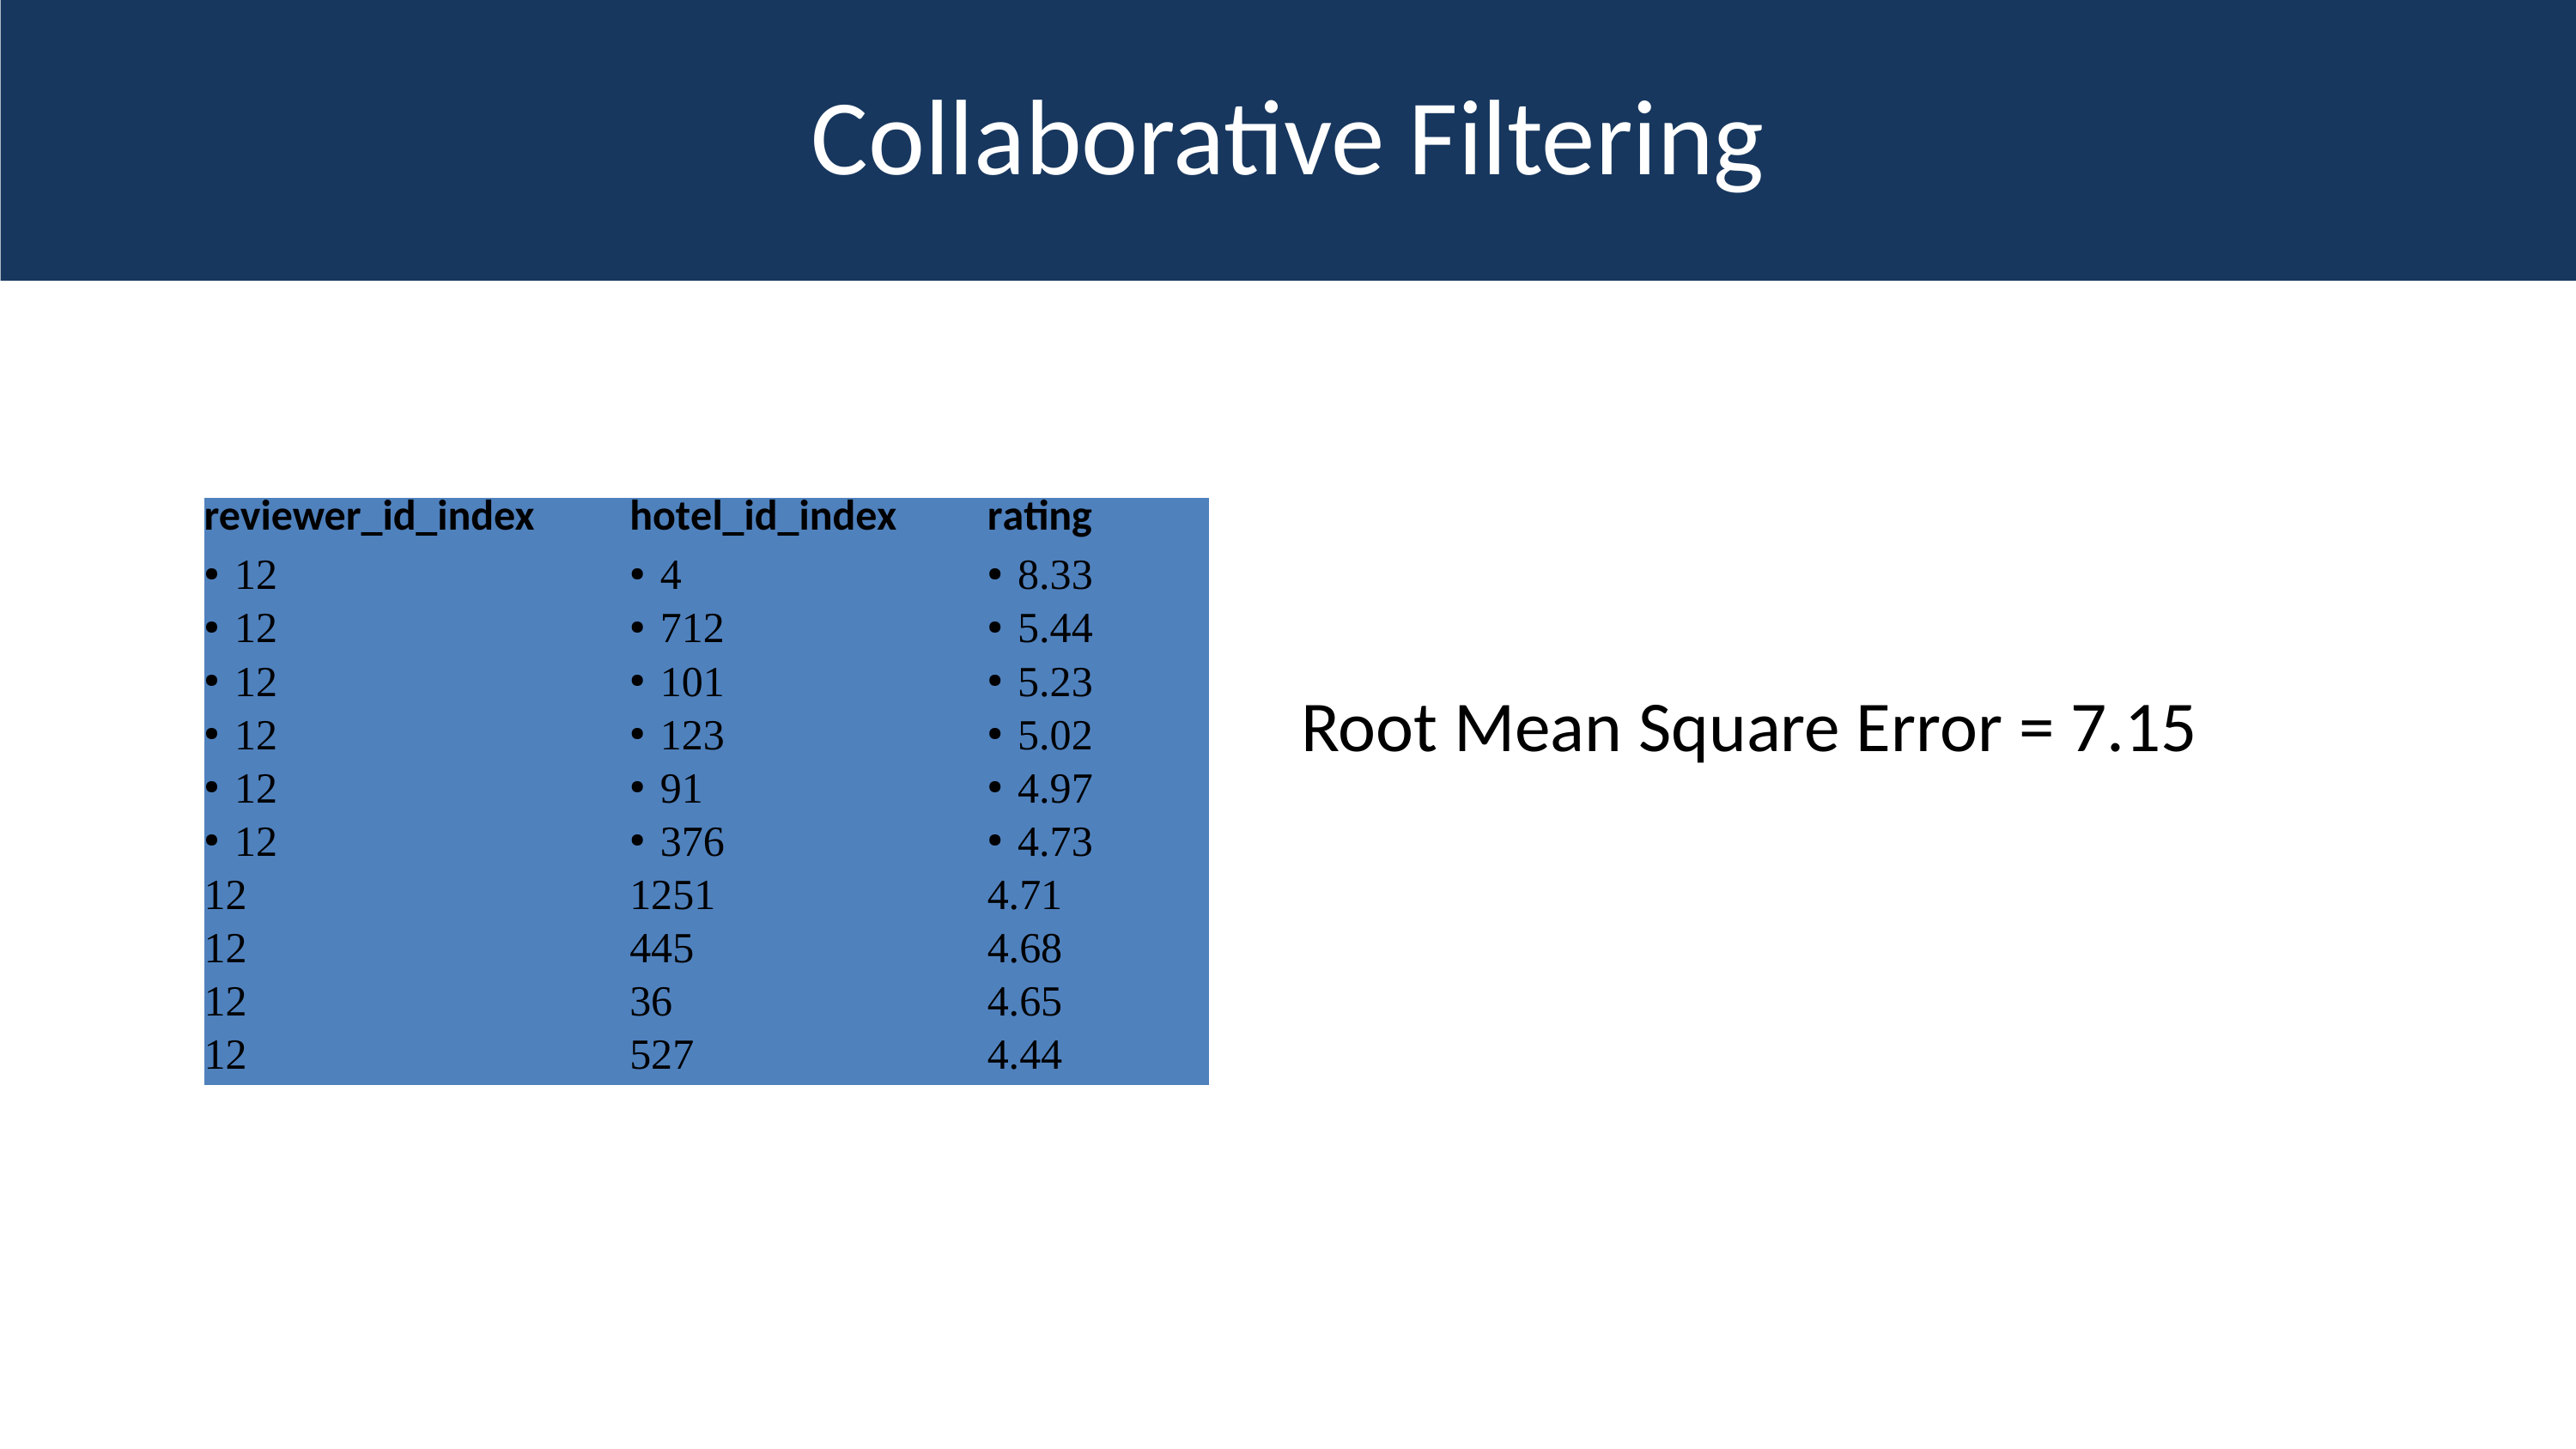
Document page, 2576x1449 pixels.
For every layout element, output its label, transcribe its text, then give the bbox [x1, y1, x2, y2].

table_cell 12 [204, 1031, 629, 1085]
table_cell 12 [204, 925, 629, 978]
table_cell 4.65 [987, 978, 1209, 1031]
table_cell 101 [629, 658, 987, 712]
table_cell 12 [204, 658, 629, 712]
table_cell 527 [629, 1031, 987, 1085]
table_cell 5.02 [987, 712, 1209, 765]
table_cell 12 [204, 871, 629, 925]
table_cell 12 [204, 604, 629, 658]
table_cell 376 [629, 818, 987, 871]
table_cell 4.71 [987, 871, 1209, 925]
table_cell 12 [204, 551, 629, 604]
table_cell 712 [629, 604, 987, 658]
table_cell 12 [204, 978, 629, 1031]
table_cell 4.44 [990, 1046, 1000, 1059]
table_header hotel_id_index [629, 498, 987, 551]
text_box Collaborative Filtering [0, 0, 2576, 281]
table_cell 36 [629, 978, 987, 1031]
table_cell 4.73 [987, 818, 1209, 871]
table_header rating [987, 498, 1209, 551]
table_cell 4.65 [990, 992, 1000, 1006]
table_cell 4.68 [987, 925, 1209, 978]
table_cell 4.97 [987, 765, 1209, 818]
table_cell 123 [629, 712, 987, 765]
table_cell 1251 [629, 871, 987, 925]
table_header reviewer_id_index [204, 498, 629, 551]
table_cell 8.33 [987, 551, 1209, 604]
table_cell 4.44 [987, 1031, 1209, 1085]
table_cell 4 [629, 551, 987, 604]
table_cell 445 [629, 925, 987, 978]
table_cell 12 [204, 818, 629, 871]
table_cell 5.23 [987, 658, 1209, 712]
table_cell 12 [204, 712, 629, 765]
text_box Root Mean Square Error = 7.15 [1288, 673, 2240, 773]
table_cell 12 [204, 765, 629, 818]
table_cell 4.71 [990, 886, 1000, 900]
table_cell 91 [629, 765, 987, 818]
table_cell 4.68 [990, 939, 1000, 953]
table_cell 5.44 [987, 604, 1209, 658]
